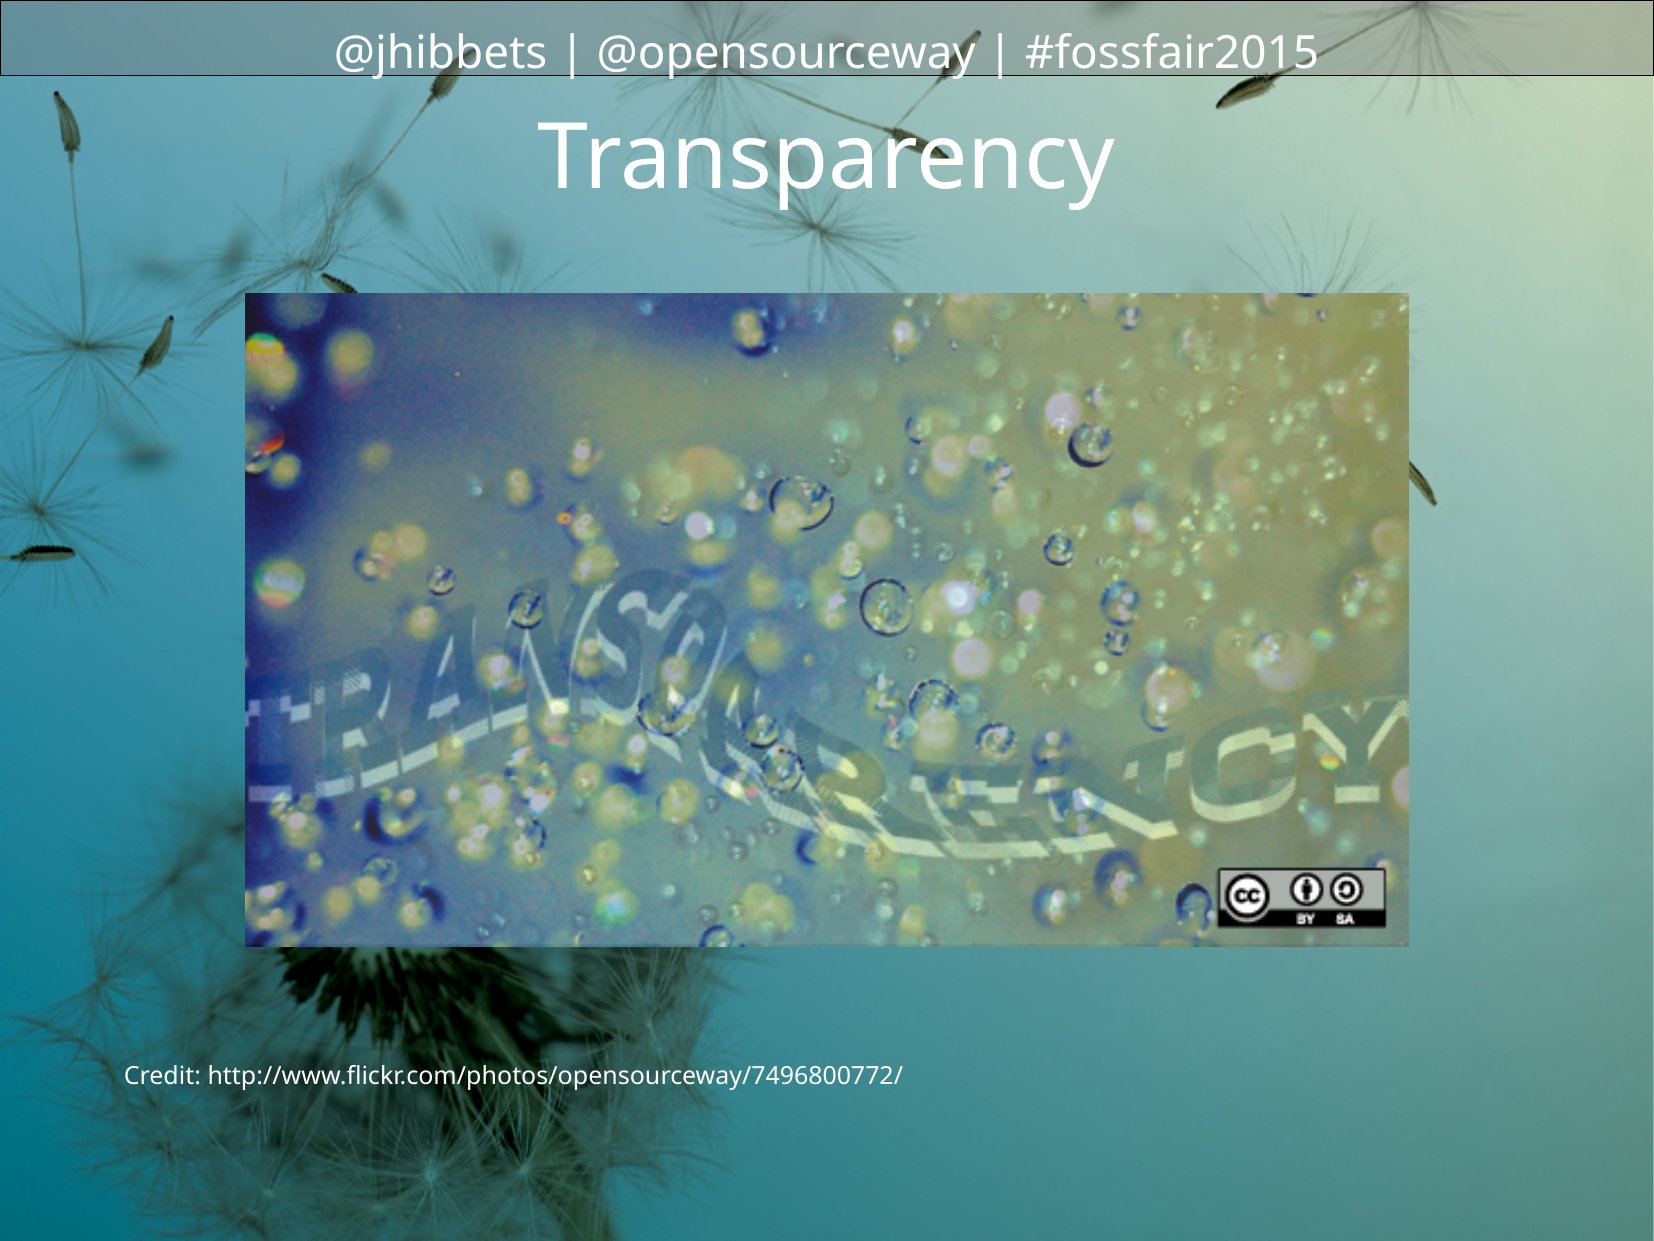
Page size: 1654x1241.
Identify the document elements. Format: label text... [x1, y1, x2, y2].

picture [0, 76, 1654, 1241]
text_box Credit: http://www.flickr.com/photos/opensourceway/7496800772/ [109, 1050, 925, 1090]
title Transparency [82, 49, 1571, 257]
